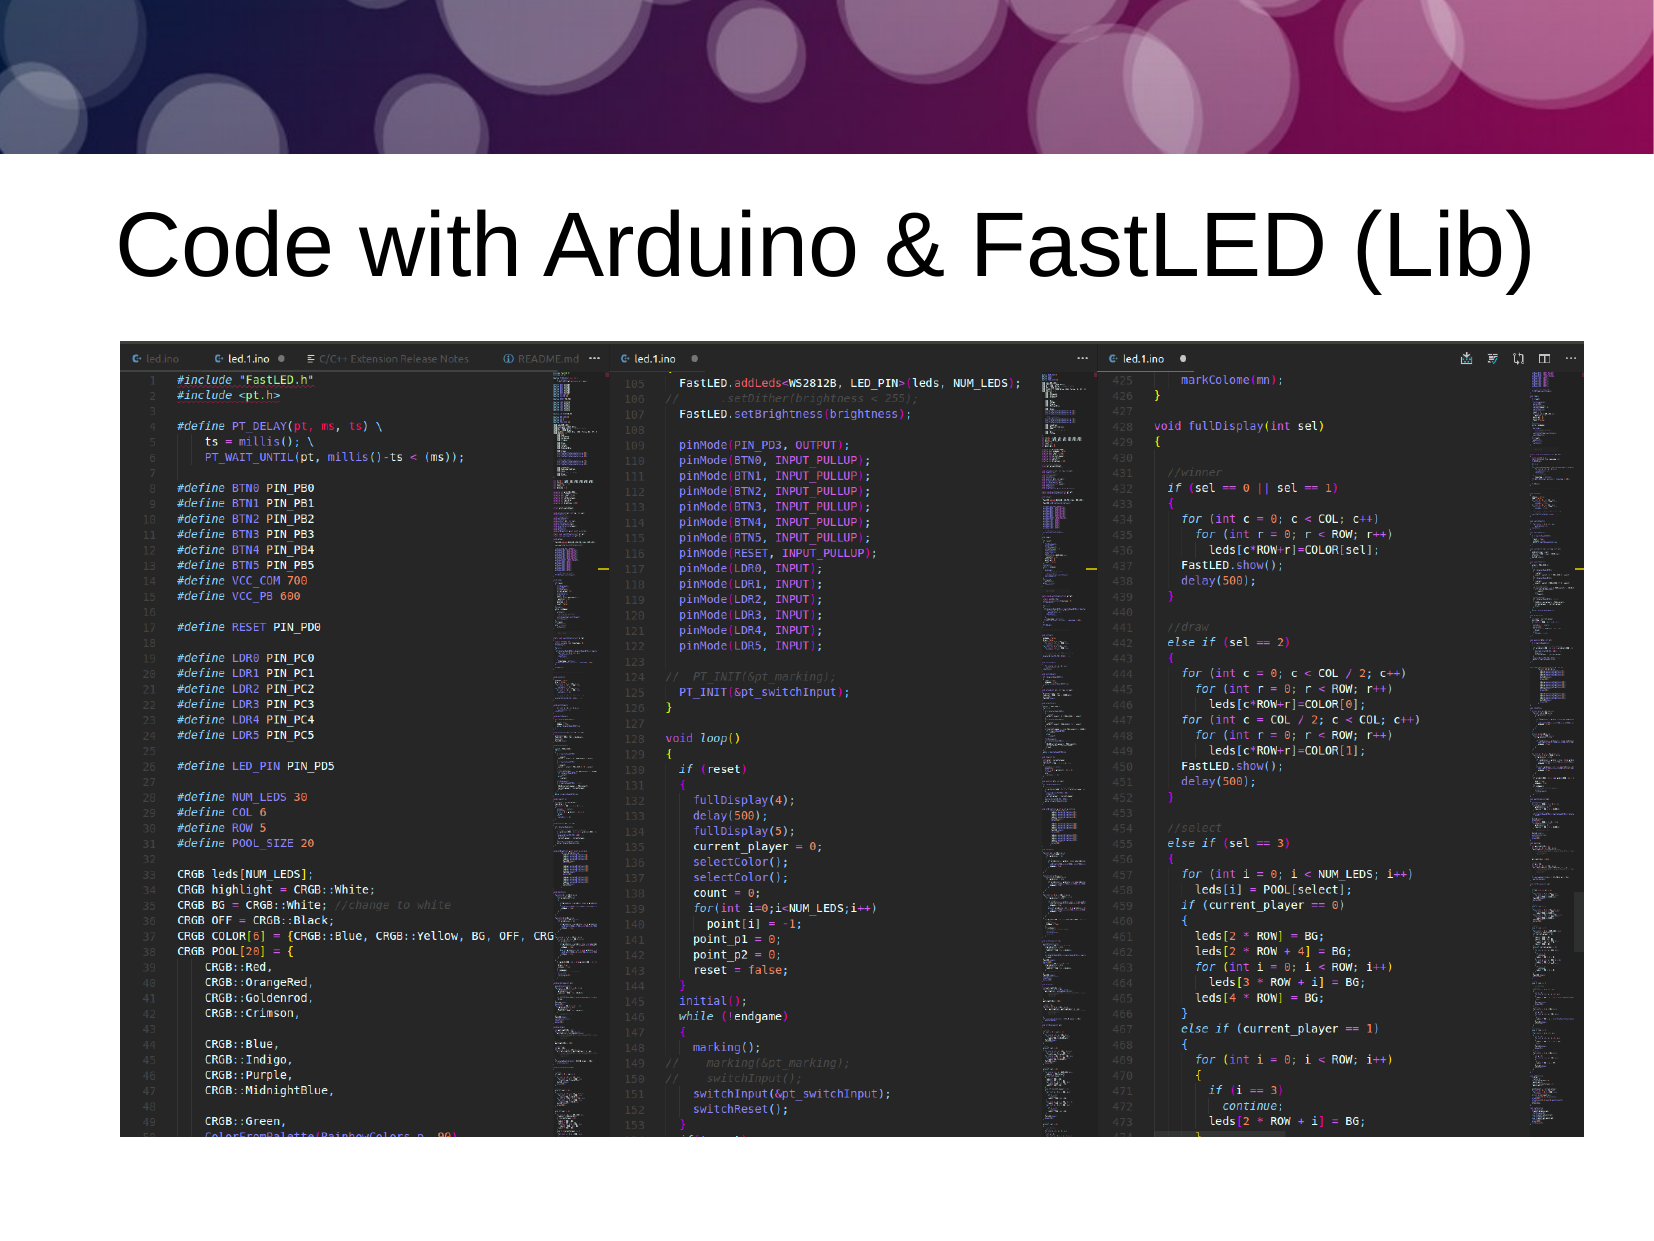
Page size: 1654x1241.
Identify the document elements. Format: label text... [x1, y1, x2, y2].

picture [0, 0, 1654, 154]
title Code with Arduino & FastLED (Lib) [82, 159, 1571, 331]
picture [120, 341, 1584, 1137]
